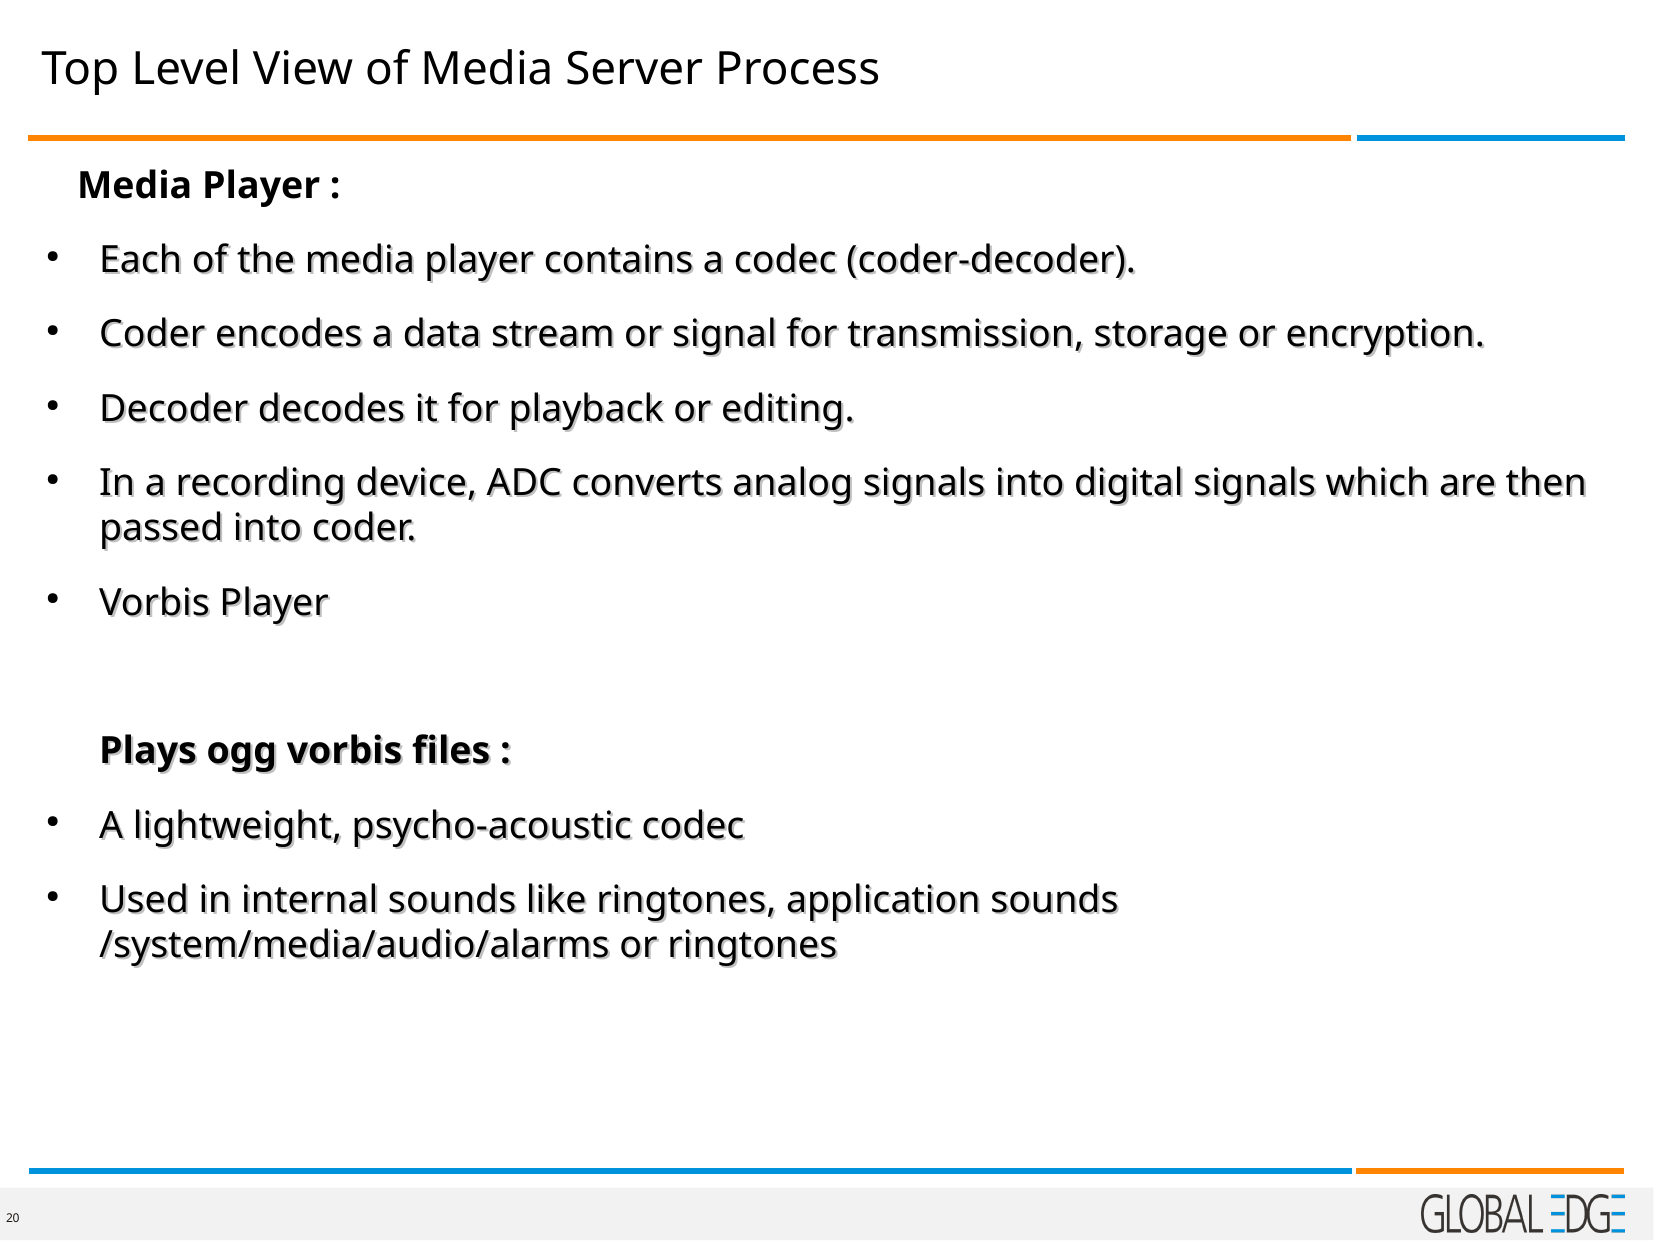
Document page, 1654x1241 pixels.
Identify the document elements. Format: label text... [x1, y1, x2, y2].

list Media Player : Each of the media player contains a codec (coder-decoder). Coder encodes a data stream or signal for transmission, storage or encryption. Decoder decodes it for playback or editing. In a recording device, ADC converts analog signals into digital signals which are then passed into coder. Vorbis Player Plays ogg vorbis files : A lightweight, psycho-acoustic codec Used in internal sounds like ringtones, application sounds /system/media/audio/alarms or ringtones [28, 160, 1625, 1153]
picture [1421, 1194, 1625, 1233]
title Top Level View of Media Server Process [17, 18, 1499, 115]
